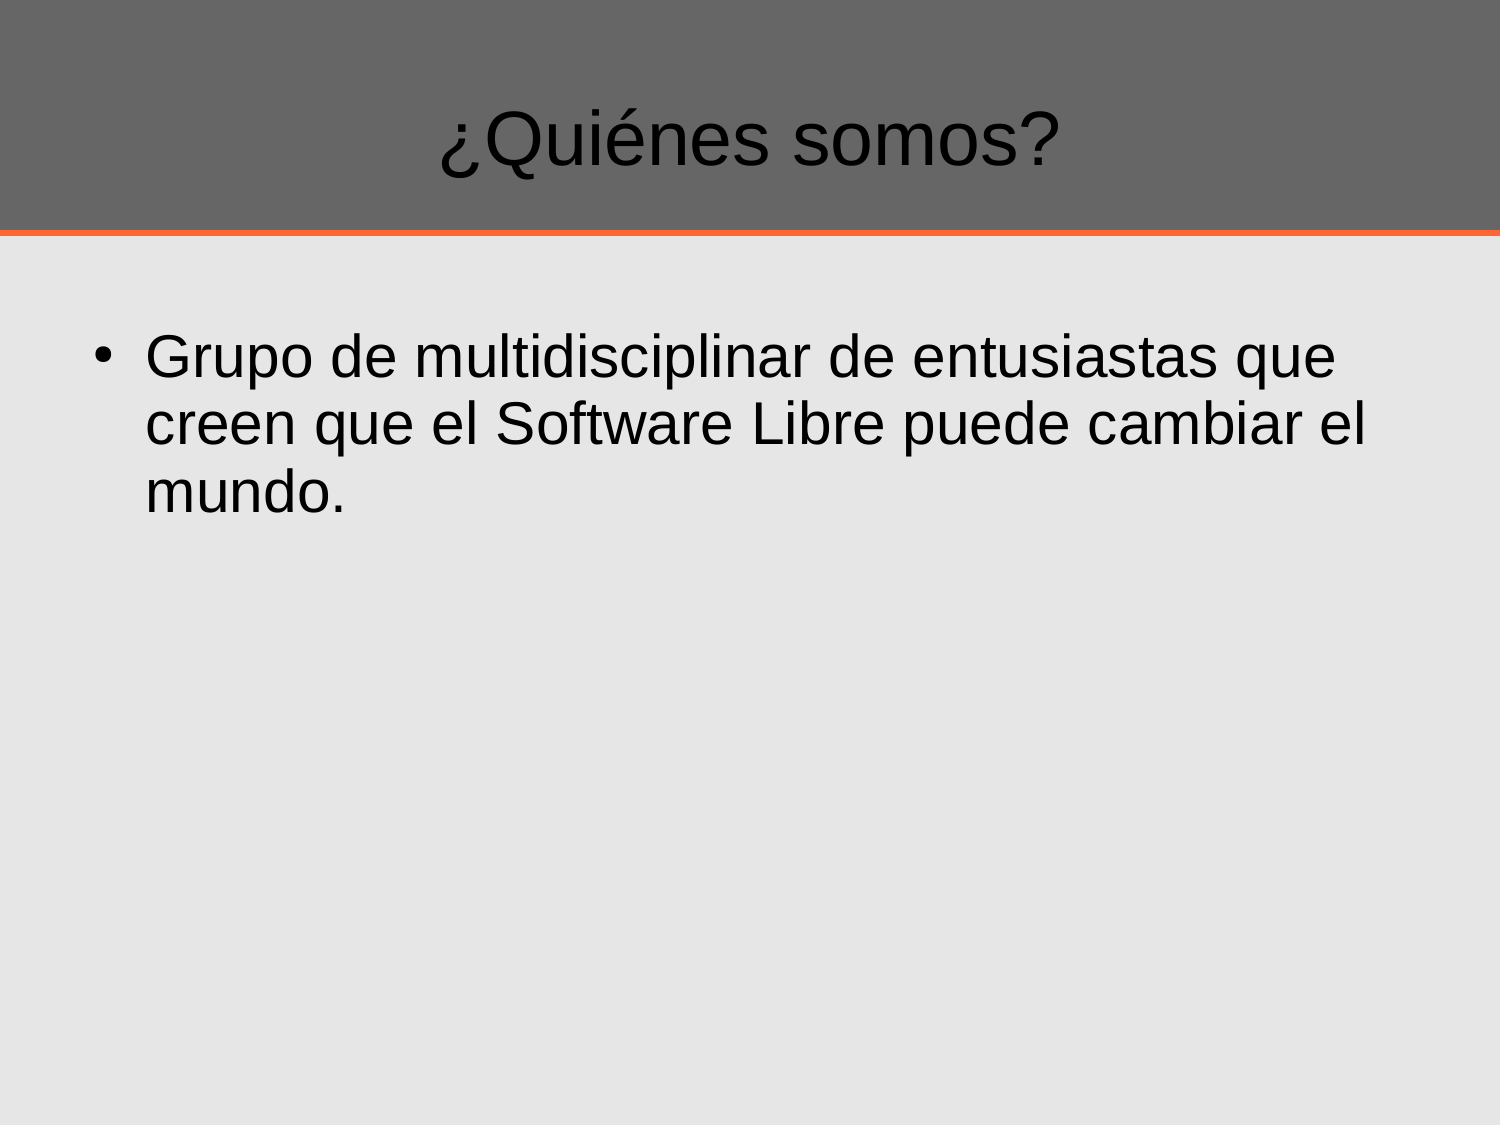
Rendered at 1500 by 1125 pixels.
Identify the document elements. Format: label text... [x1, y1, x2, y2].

list Grupo de multidisciplinar de entusiastas que creen que el Software Libre puede cambiar el mundo. [75, 322, 1425, 975]
title ¿Quiénes somos? [75, 44, 1425, 233]
